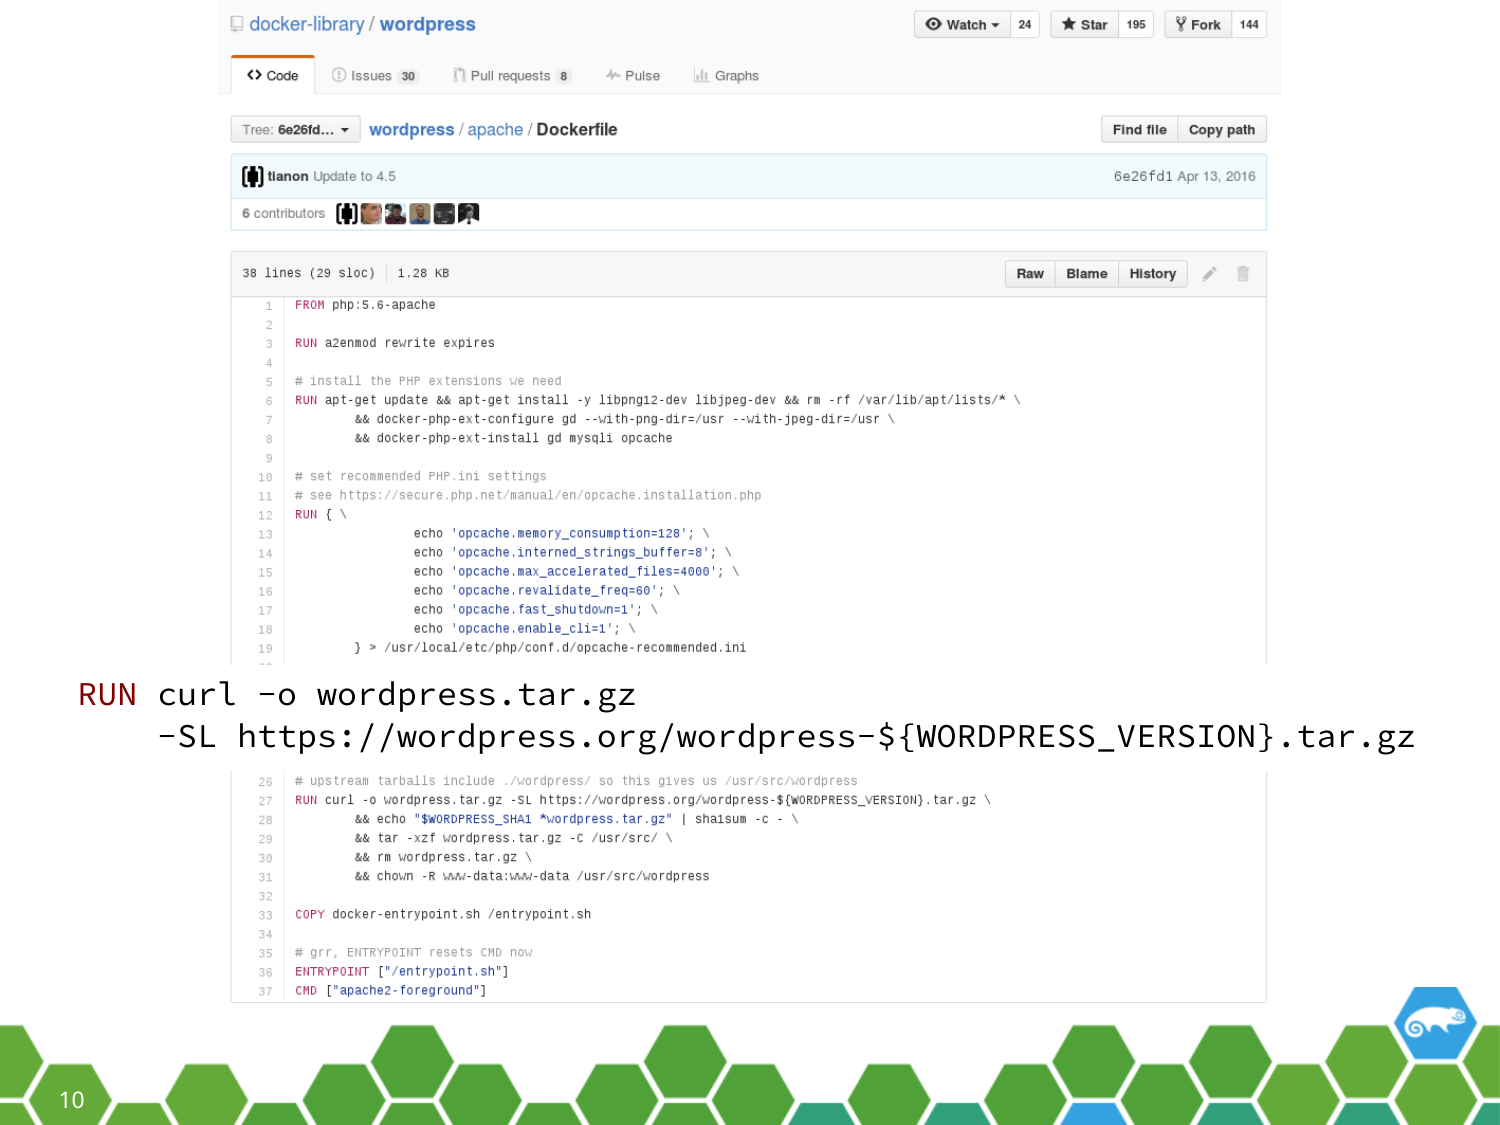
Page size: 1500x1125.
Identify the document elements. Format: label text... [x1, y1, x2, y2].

text_box RUN curl -o wordpress.tar.gz -SL https://wordpress.org/wordpress-${WORDPRESS_VERSION}.tar.gz [62, 665, 1433, 764]
picture [0, 771, 1500, 1125]
picture [219, 0, 1281, 665]
